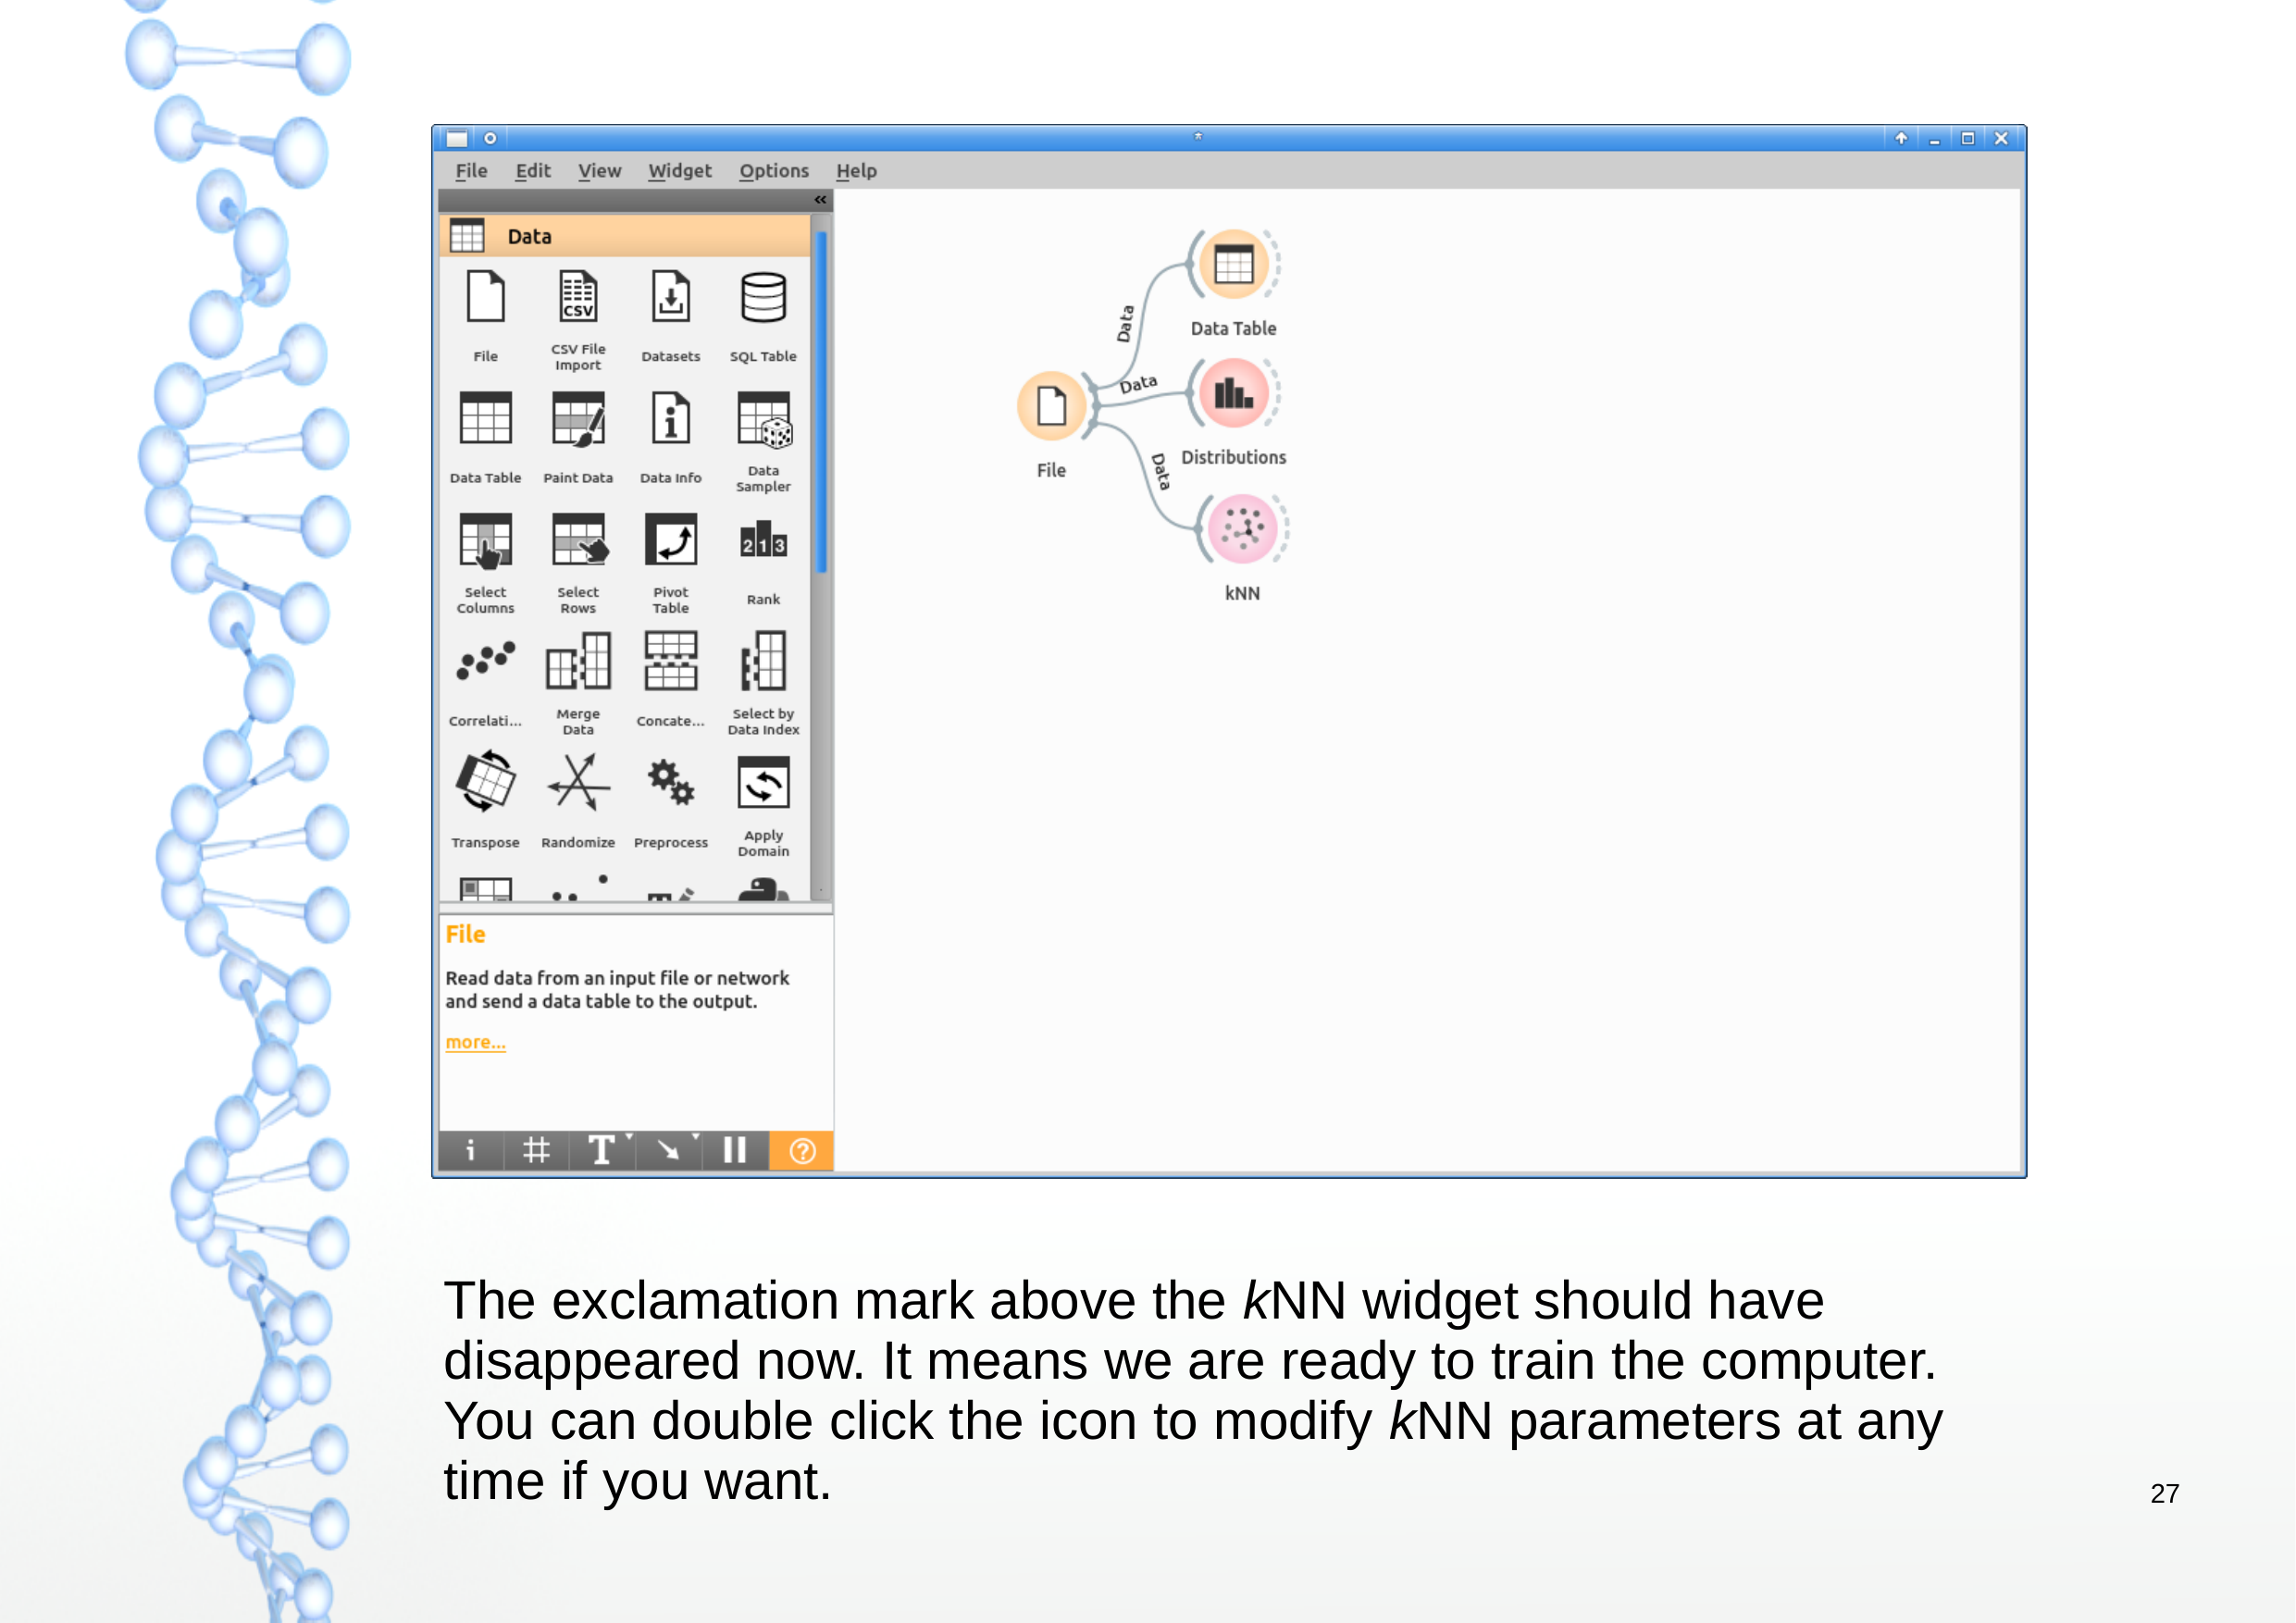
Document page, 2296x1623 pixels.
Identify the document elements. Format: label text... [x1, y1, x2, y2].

text_box The exclamation mark above the kNN widget should have disappeared now. It means we are ready to train the computer. You can double click the icon to modify kNN parameters at any time if you want. [430, 1263, 2055, 1518]
picture [0, 0, 2296, 1623]
